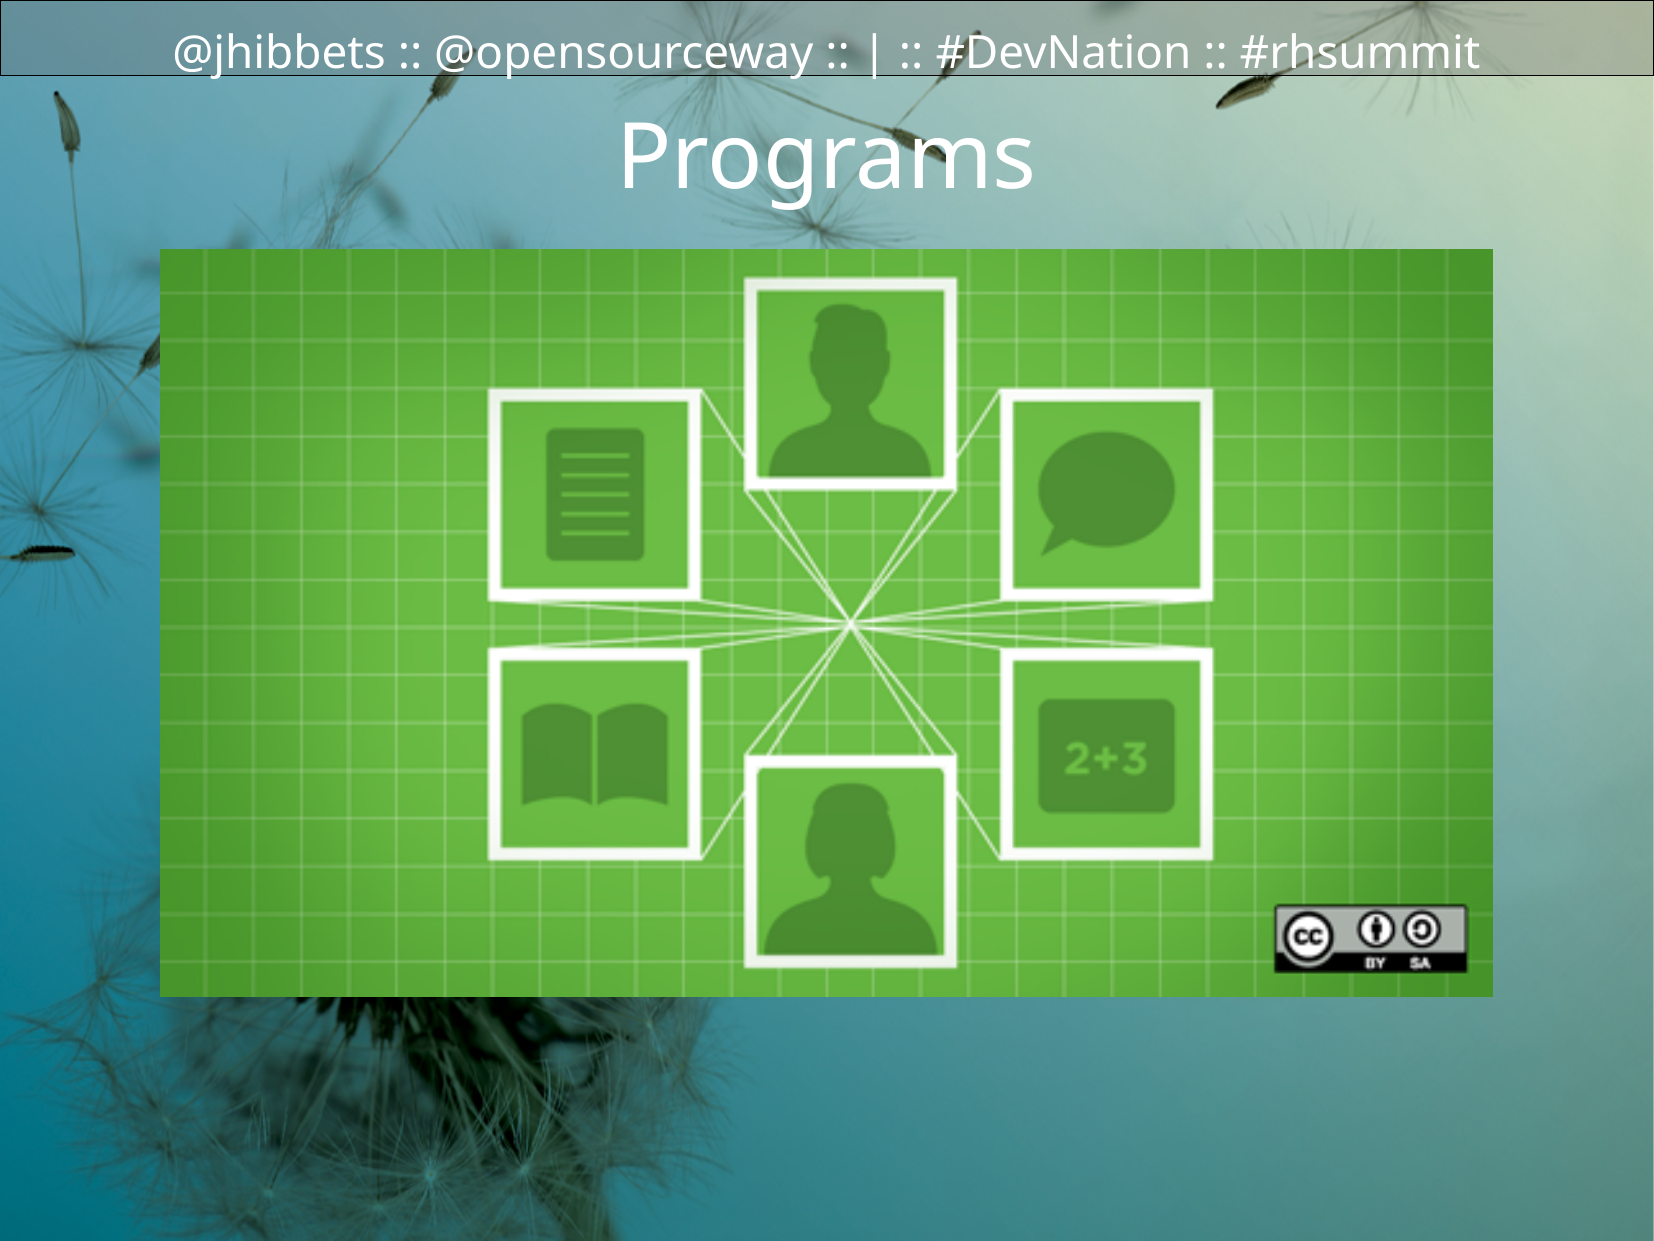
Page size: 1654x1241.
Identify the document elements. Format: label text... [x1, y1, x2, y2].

title Programs [82, 49, 1571, 257]
picture [0, 76, 1654, 1241]
